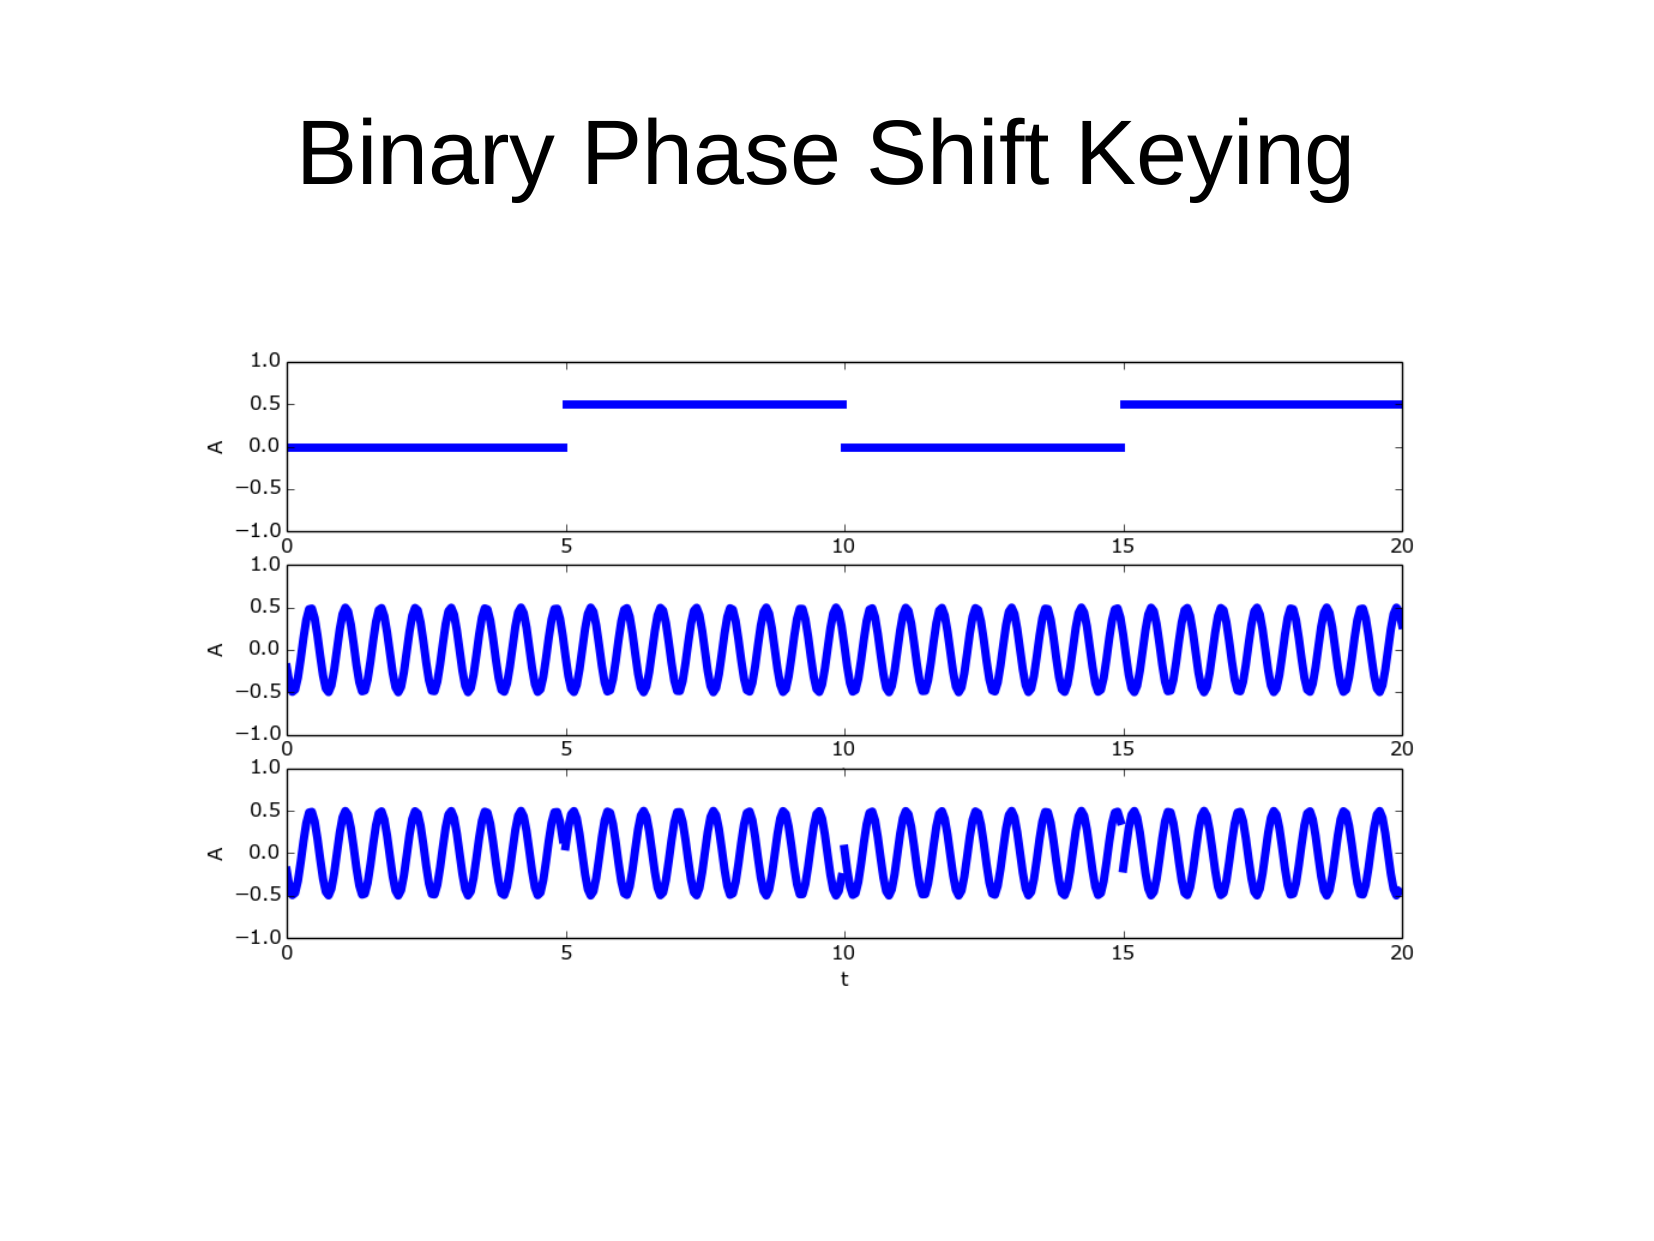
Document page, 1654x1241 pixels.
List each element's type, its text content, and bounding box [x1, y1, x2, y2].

picture [107, 290, 1546, 1010]
title Binary Phase Shift Keying [82, 49, 1571, 257]
